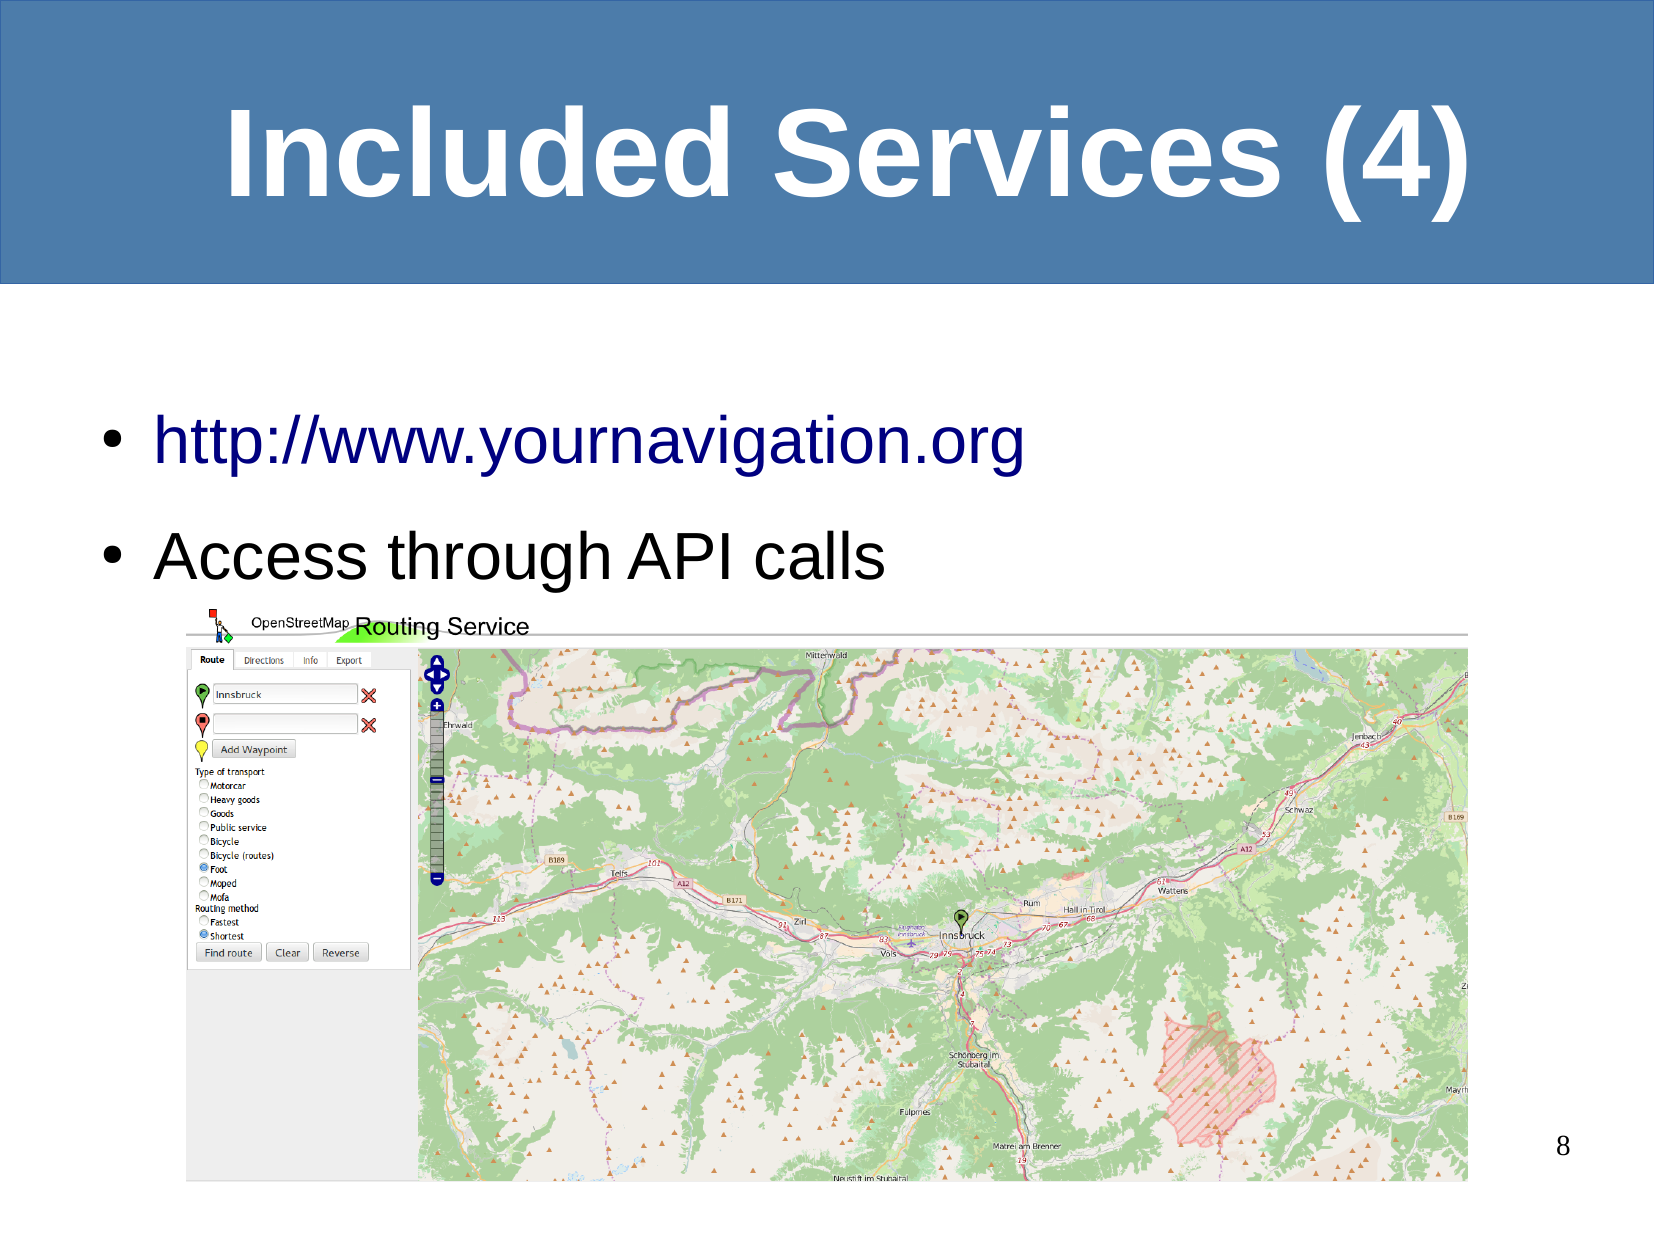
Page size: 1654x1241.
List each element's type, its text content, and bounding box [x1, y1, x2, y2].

text_box [0, 0, 1654, 284]
picture [186, 609, 1468, 1182]
title Included Services (4) [82, 49, 1571, 257]
list http://www.yournavigation.org Access through API calls [82, 403, 1572, 1123]
